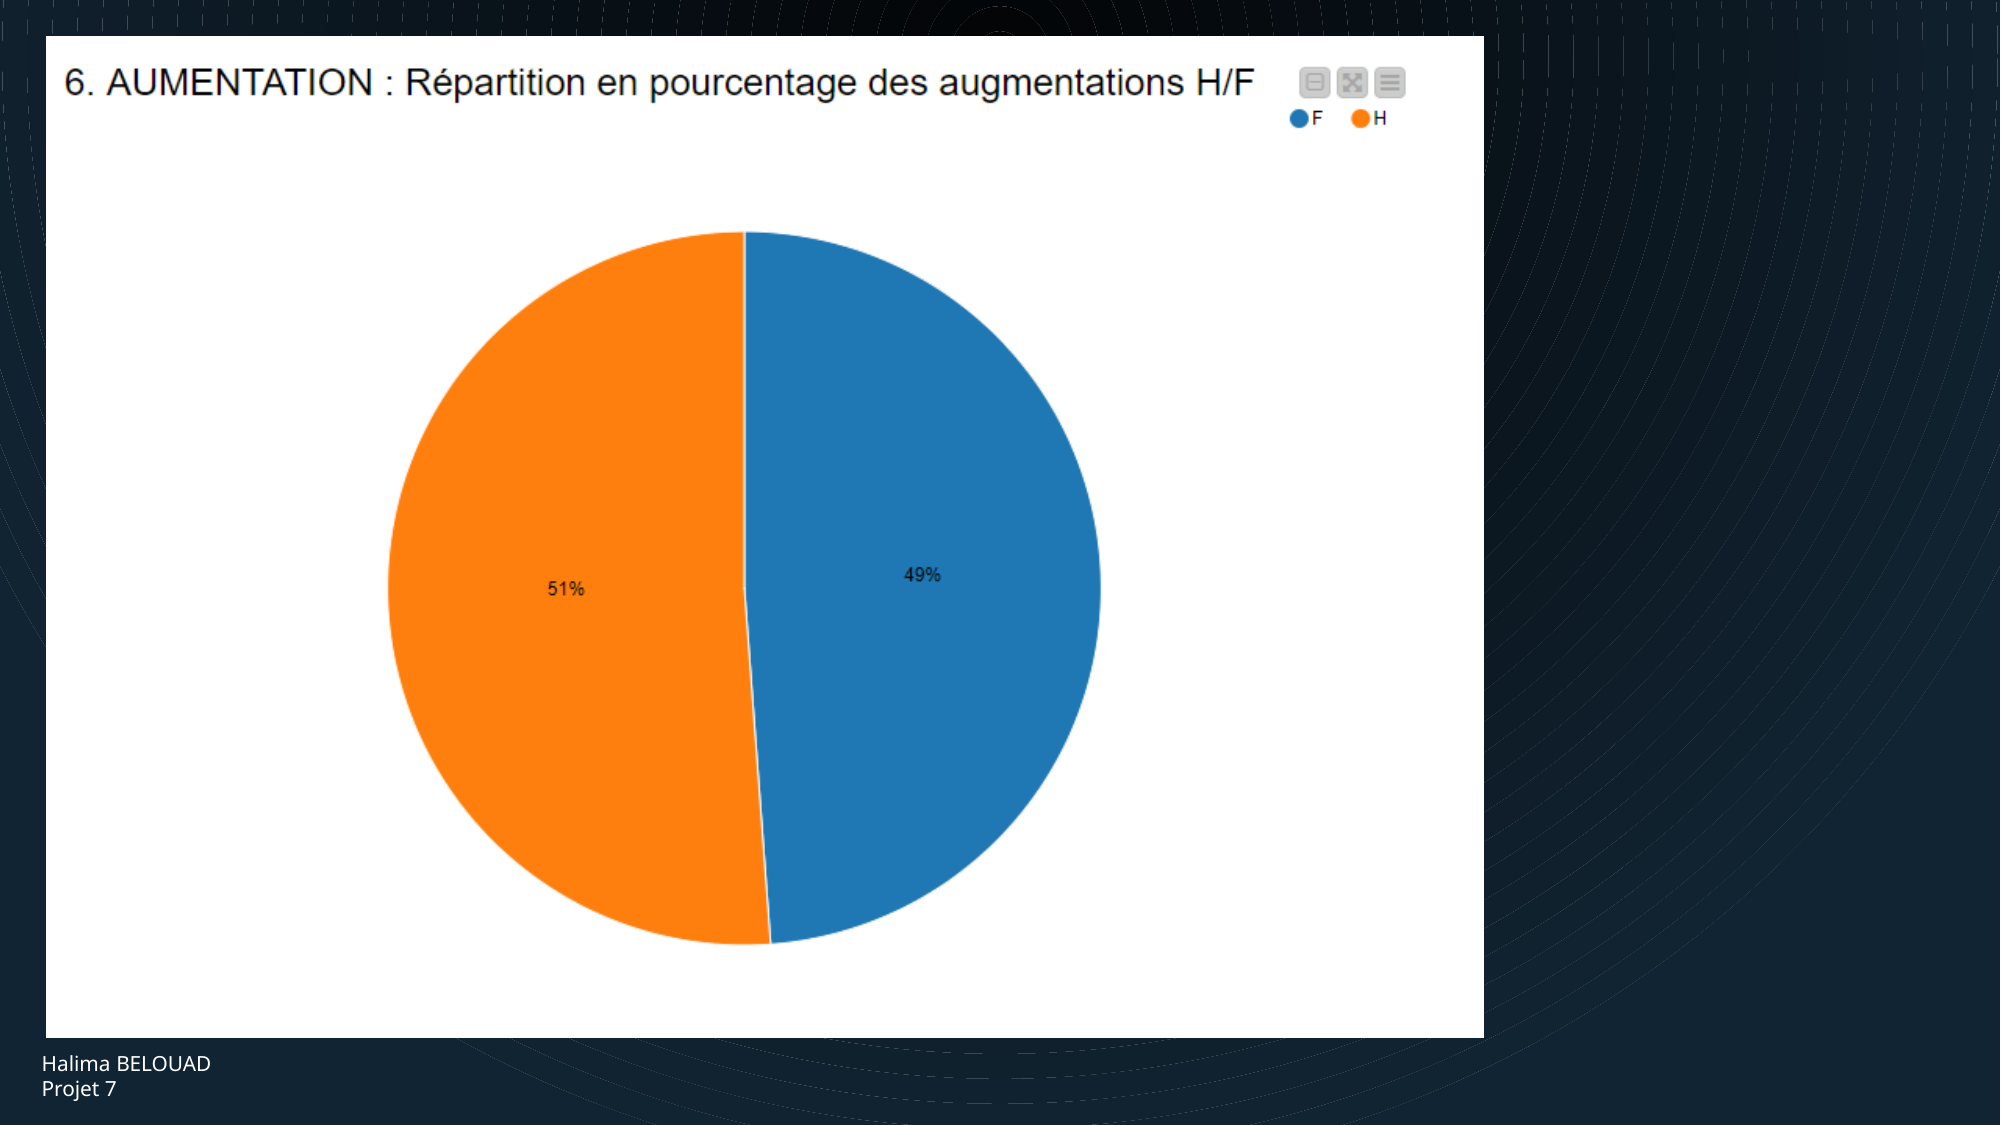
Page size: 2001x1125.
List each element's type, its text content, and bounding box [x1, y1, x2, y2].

title [1484, 218, 1739, 384]
text_box Halima BELOUAD Projet 7 [26, 1041, 1245, 1109]
text_box [0, 0, 2000, 1125]
picture [46, 36, 1484, 1039]
